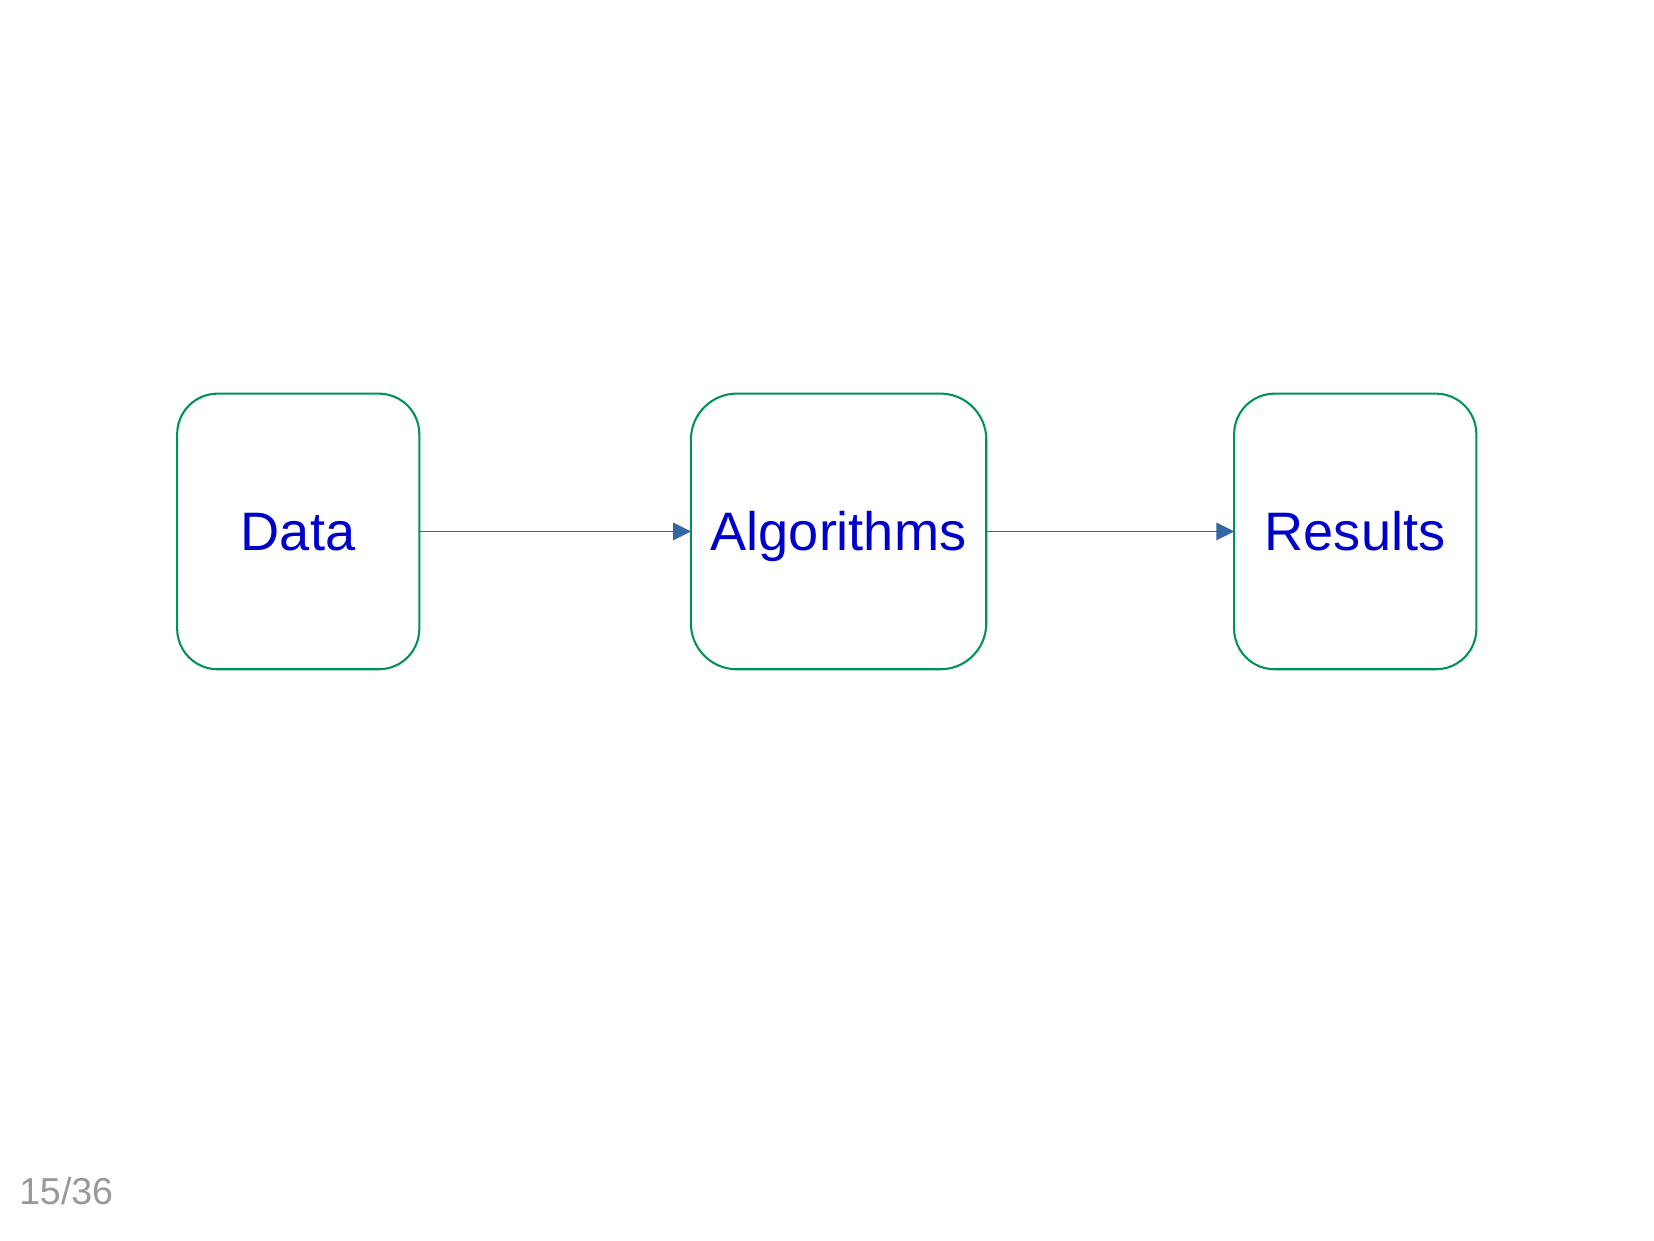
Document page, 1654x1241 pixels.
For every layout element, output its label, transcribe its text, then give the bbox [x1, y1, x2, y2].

text_box Algorithms [690, 393, 987, 670]
text_box Data [177, 393, 420, 670]
text_box Results [1234, 393, 1477, 670]
text_box <number>/36 [4, 1163, 352, 1239]
